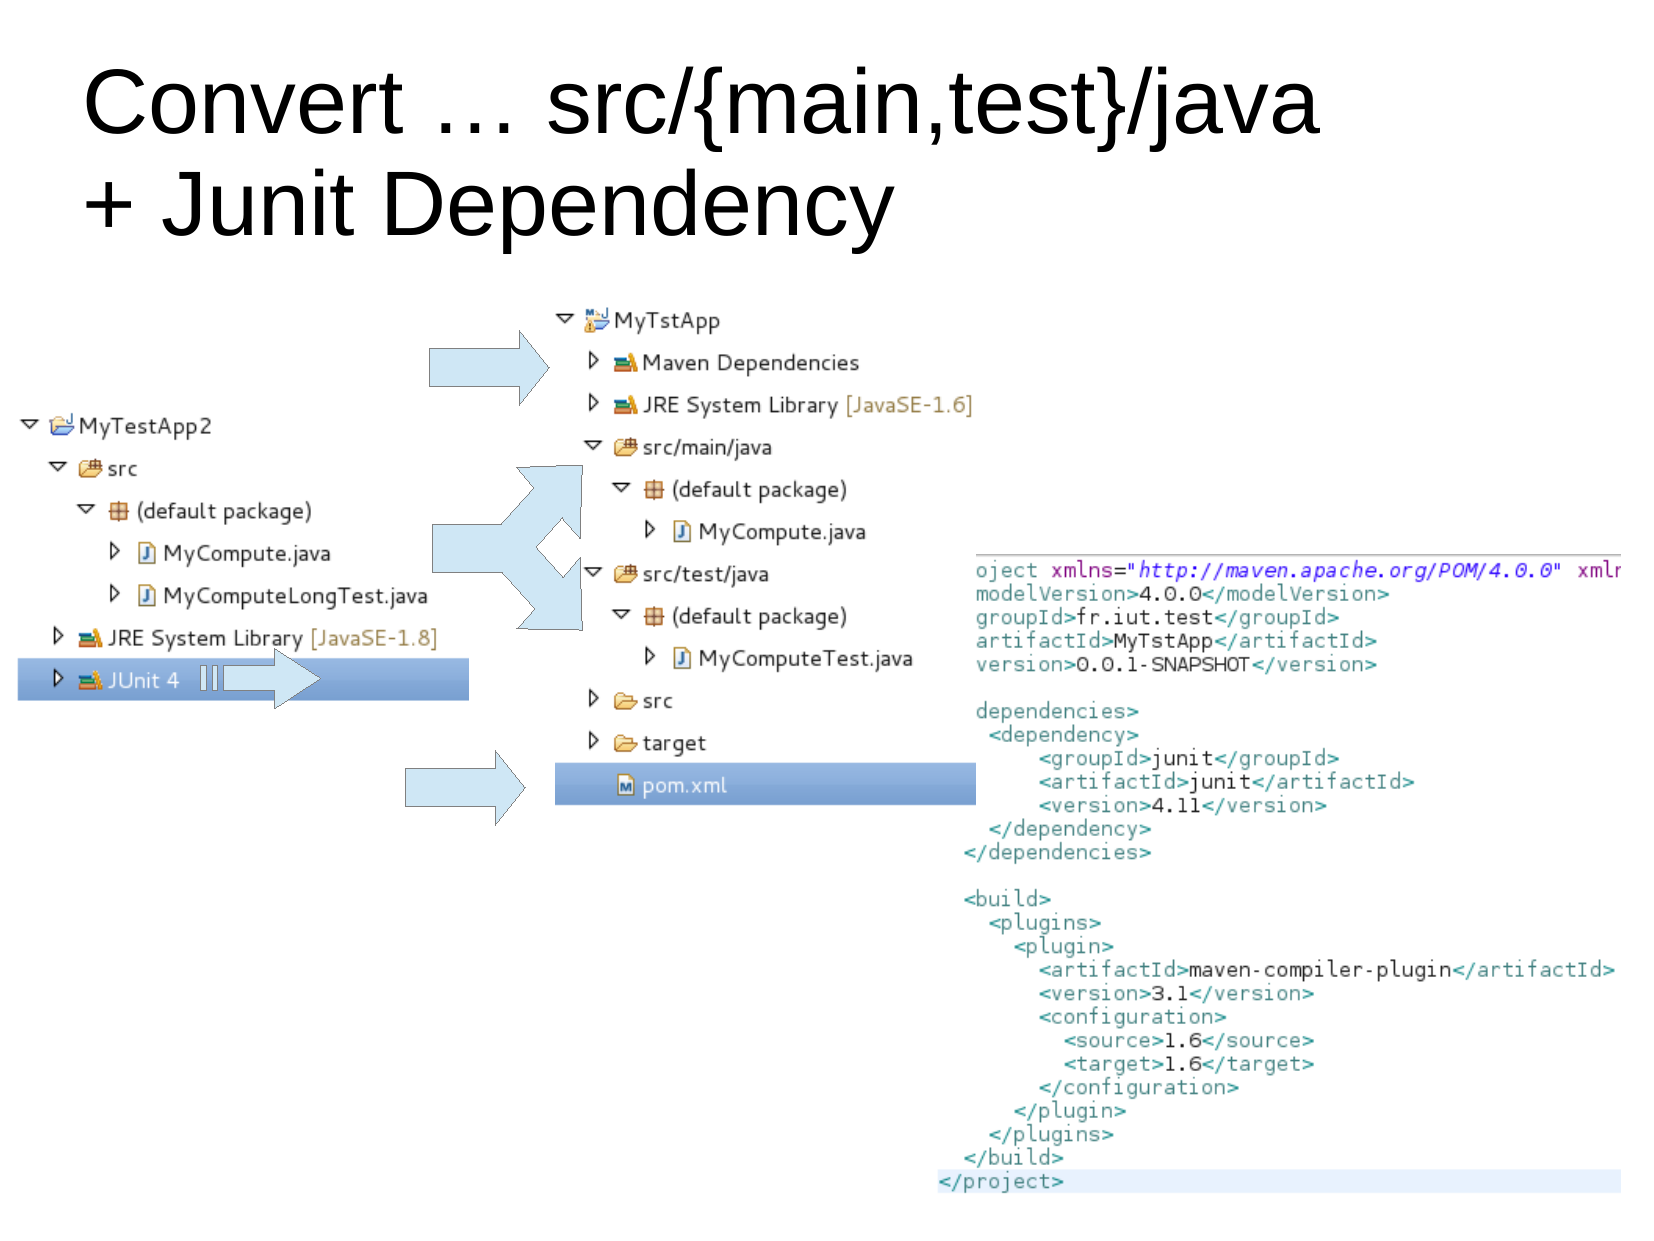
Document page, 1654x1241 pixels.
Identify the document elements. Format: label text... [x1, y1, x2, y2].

text_box [200, 665, 207, 691]
picture [555, 300, 1621, 1201]
picture [15, 404, 469, 704]
text_box [432, 465, 583, 631]
text_box [212, 665, 218, 691]
text_box [405, 750, 526, 826]
text_box [429, 330, 550, 406]
title Convert … src/{main,test}/java + Junit Dependency [82, 49, 1571, 257]
text_box [223, 648, 321, 709]
